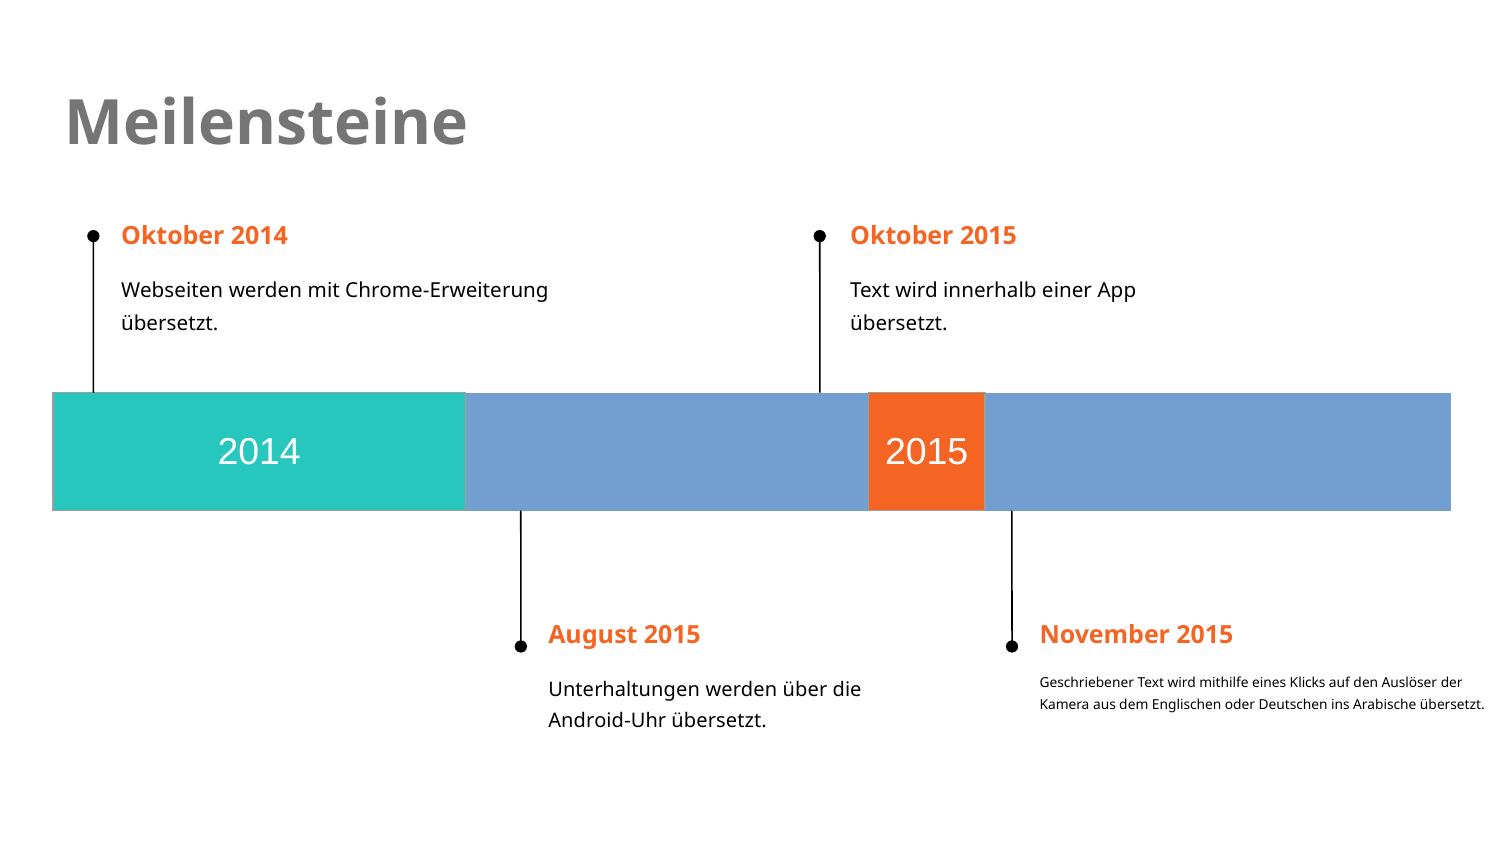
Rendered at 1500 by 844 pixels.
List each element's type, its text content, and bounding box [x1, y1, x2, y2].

table_header [635, 393, 752, 511]
list Webseiten werden mit Chrome-Erweiterung übersetzt. [106, 256, 581, 351]
title Oktober 2015 [835, 202, 1222, 256]
title August 2015 [533, 601, 914, 655]
table_header [752, 393, 868, 511]
title November 2015 [1024, 601, 1411, 655]
title Meilensteine [49, 67, 1448, 173]
list Text wird innerhalb einer App übersetzt. [835, 256, 1222, 351]
list Geschriebener Text wird mithilfe eines Klicks auf den Auslöser der Kamera aus dem Englischen oder Deutschen ins Arabische übersetzt. [1024, 655, 1500, 751]
list Unterhaltungen werden über die Android-Uhr übersetzt. [533, 655, 914, 751]
table_header [1218, 393, 1334, 511]
table_header 2014 [54, 393, 465, 510]
table_header [466, 393, 635, 511]
table_header [986, 393, 1101, 511]
table_header [1101, 393, 1218, 511]
title Oktober 2014 [106, 202, 486, 256]
table_header [1334, 393, 1451, 511]
table_header 2015 [869, 393, 984, 510]
